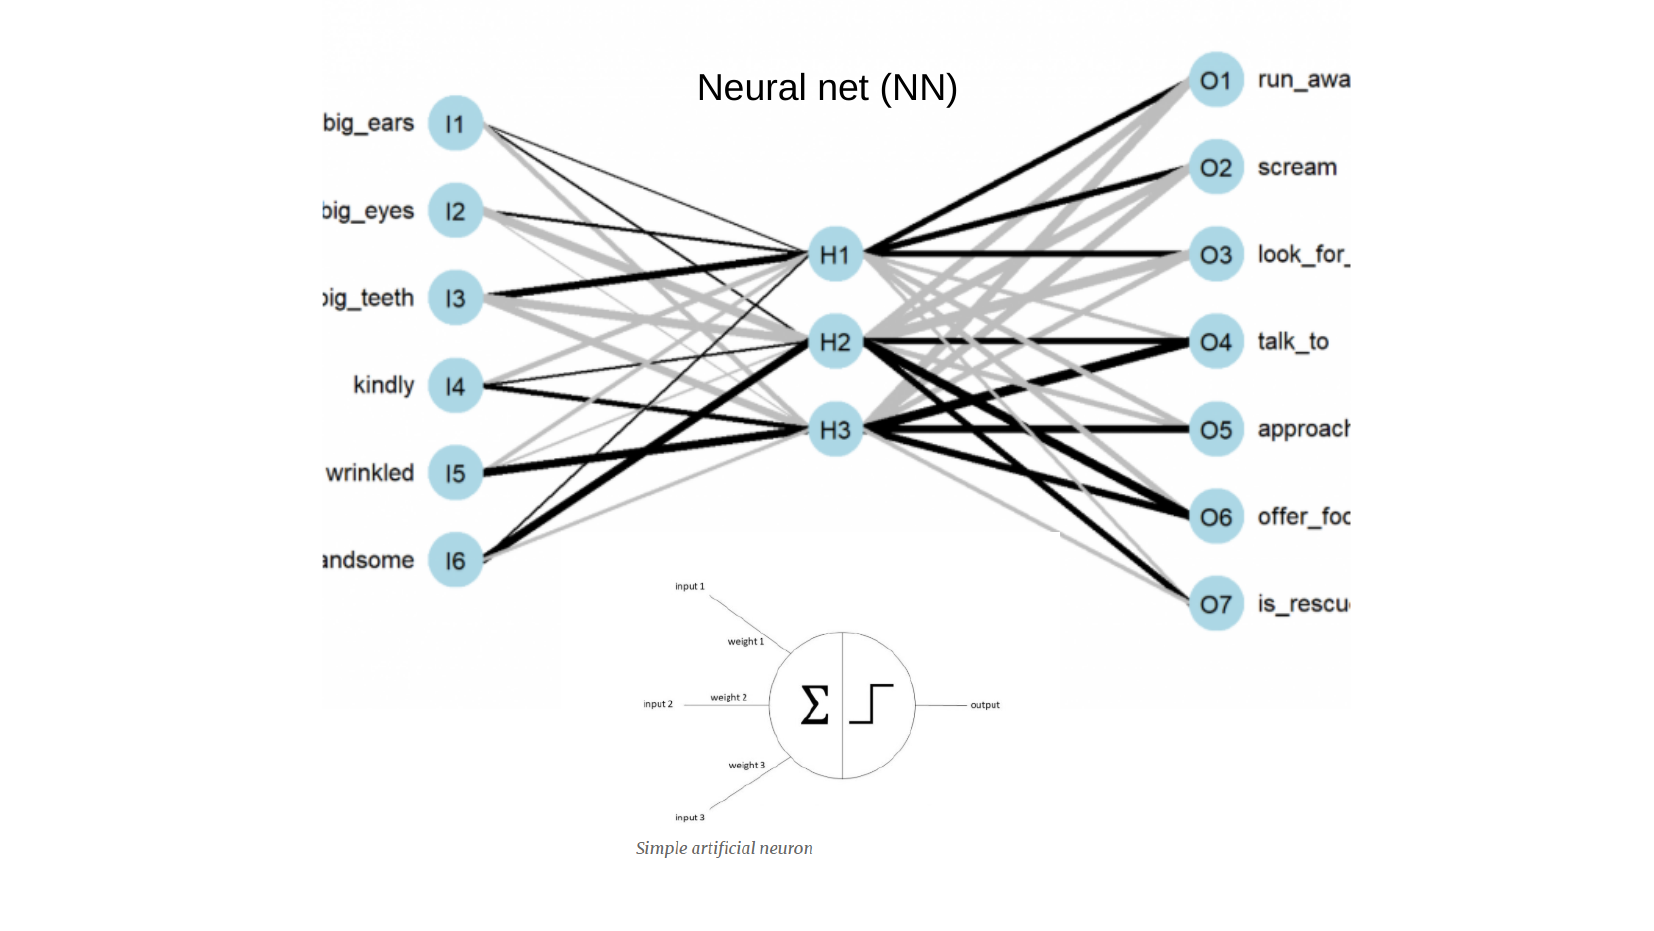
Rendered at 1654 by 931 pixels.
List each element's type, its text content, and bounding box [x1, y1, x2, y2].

text_box Neural net (NN) [682, 59, 975, 116]
picture [248, 0, 1418, 886]
